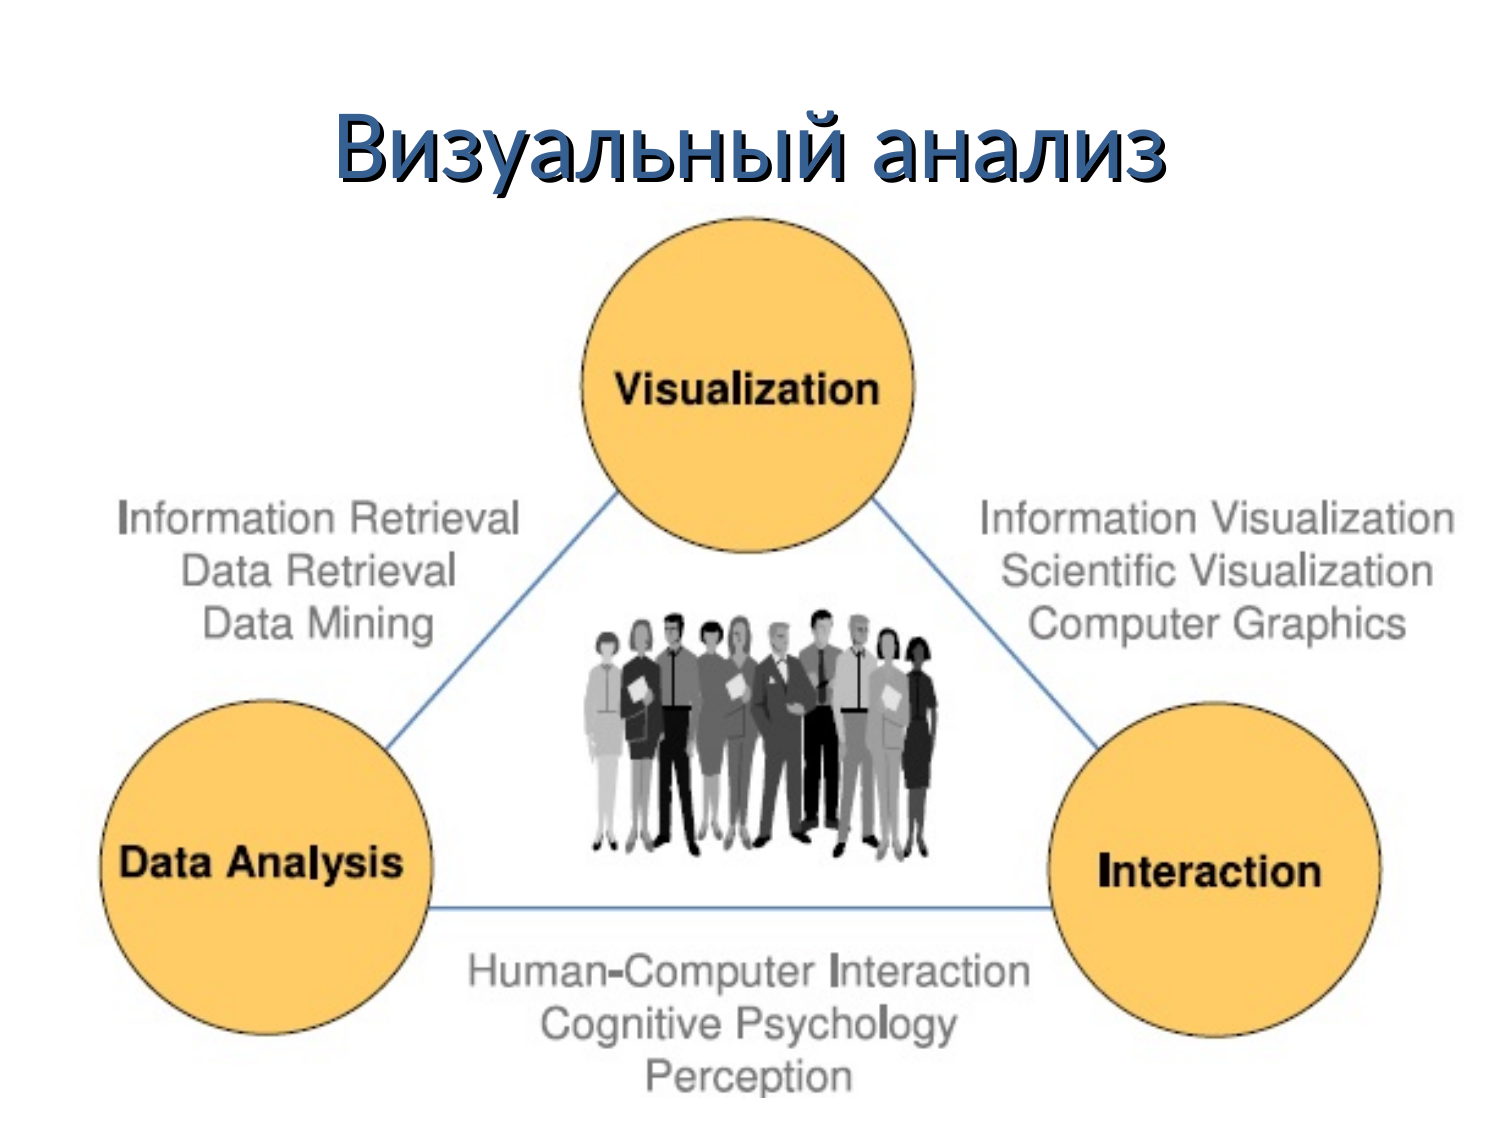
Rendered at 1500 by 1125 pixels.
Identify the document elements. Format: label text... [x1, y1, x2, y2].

picture [37, 202, 1499, 1098]
title Визуальный анализ [75, 45, 1426, 202]
